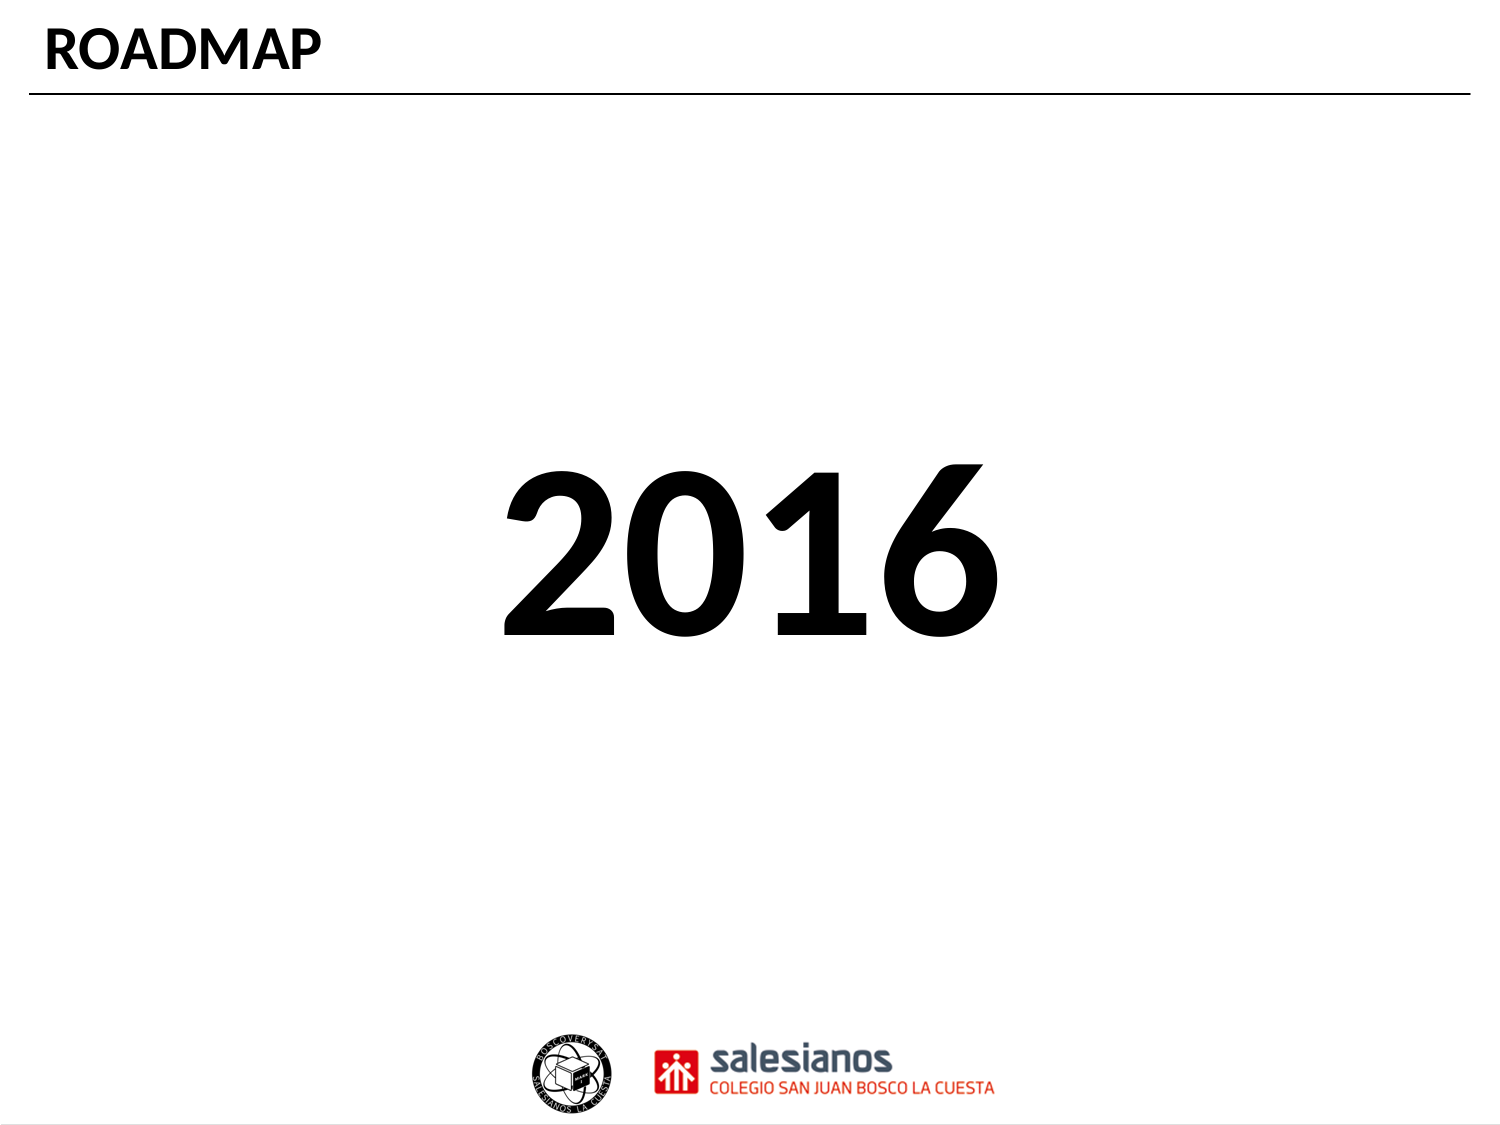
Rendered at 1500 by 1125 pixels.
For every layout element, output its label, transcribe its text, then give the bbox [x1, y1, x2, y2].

picture [0, 0, 1500, 377]
picture [0, 693, 1500, 1125]
text_box 2016 [0, 377, 1500, 693]
text_box ROADMAP [29, 0, 1472, 90]
